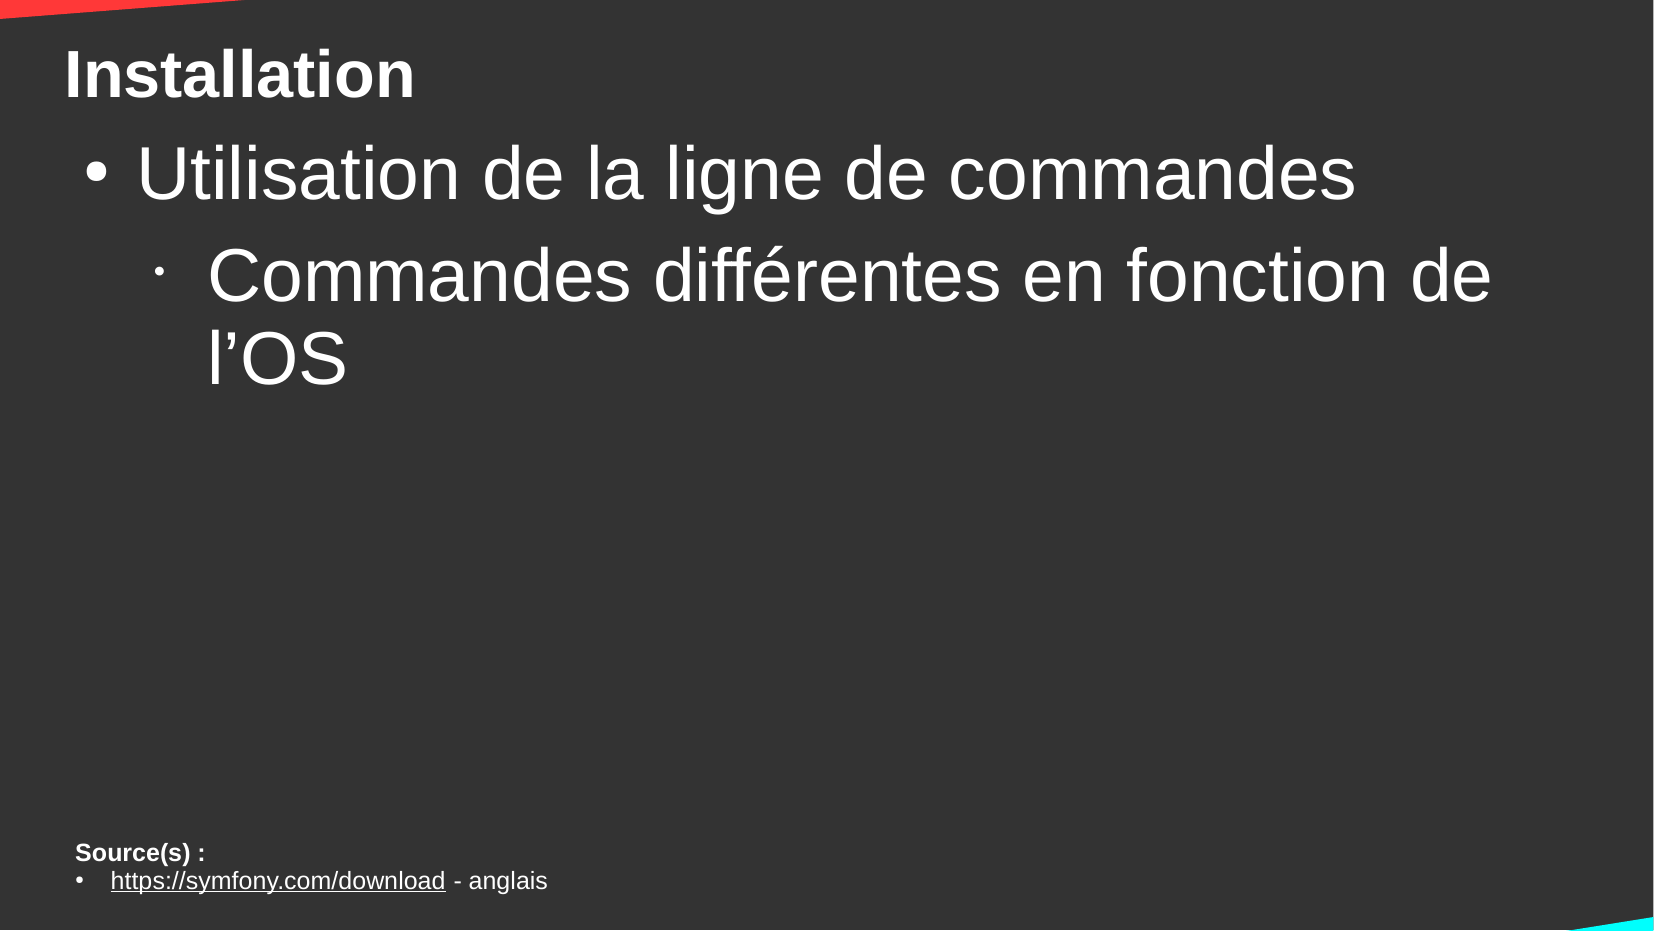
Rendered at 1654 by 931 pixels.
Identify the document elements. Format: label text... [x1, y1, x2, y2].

text_box [0, 0, 245, 19]
text_box [1566, 916, 1654, 931]
text_box Source(s) : https://symfony.com/download - anglais [60, 793, 1546, 903]
title Installation [64, 37, 1365, 113]
list Utilisation de la ligne de commandes Commandes différentes en fonction de l’OS [65, 131, 1544, 520]
